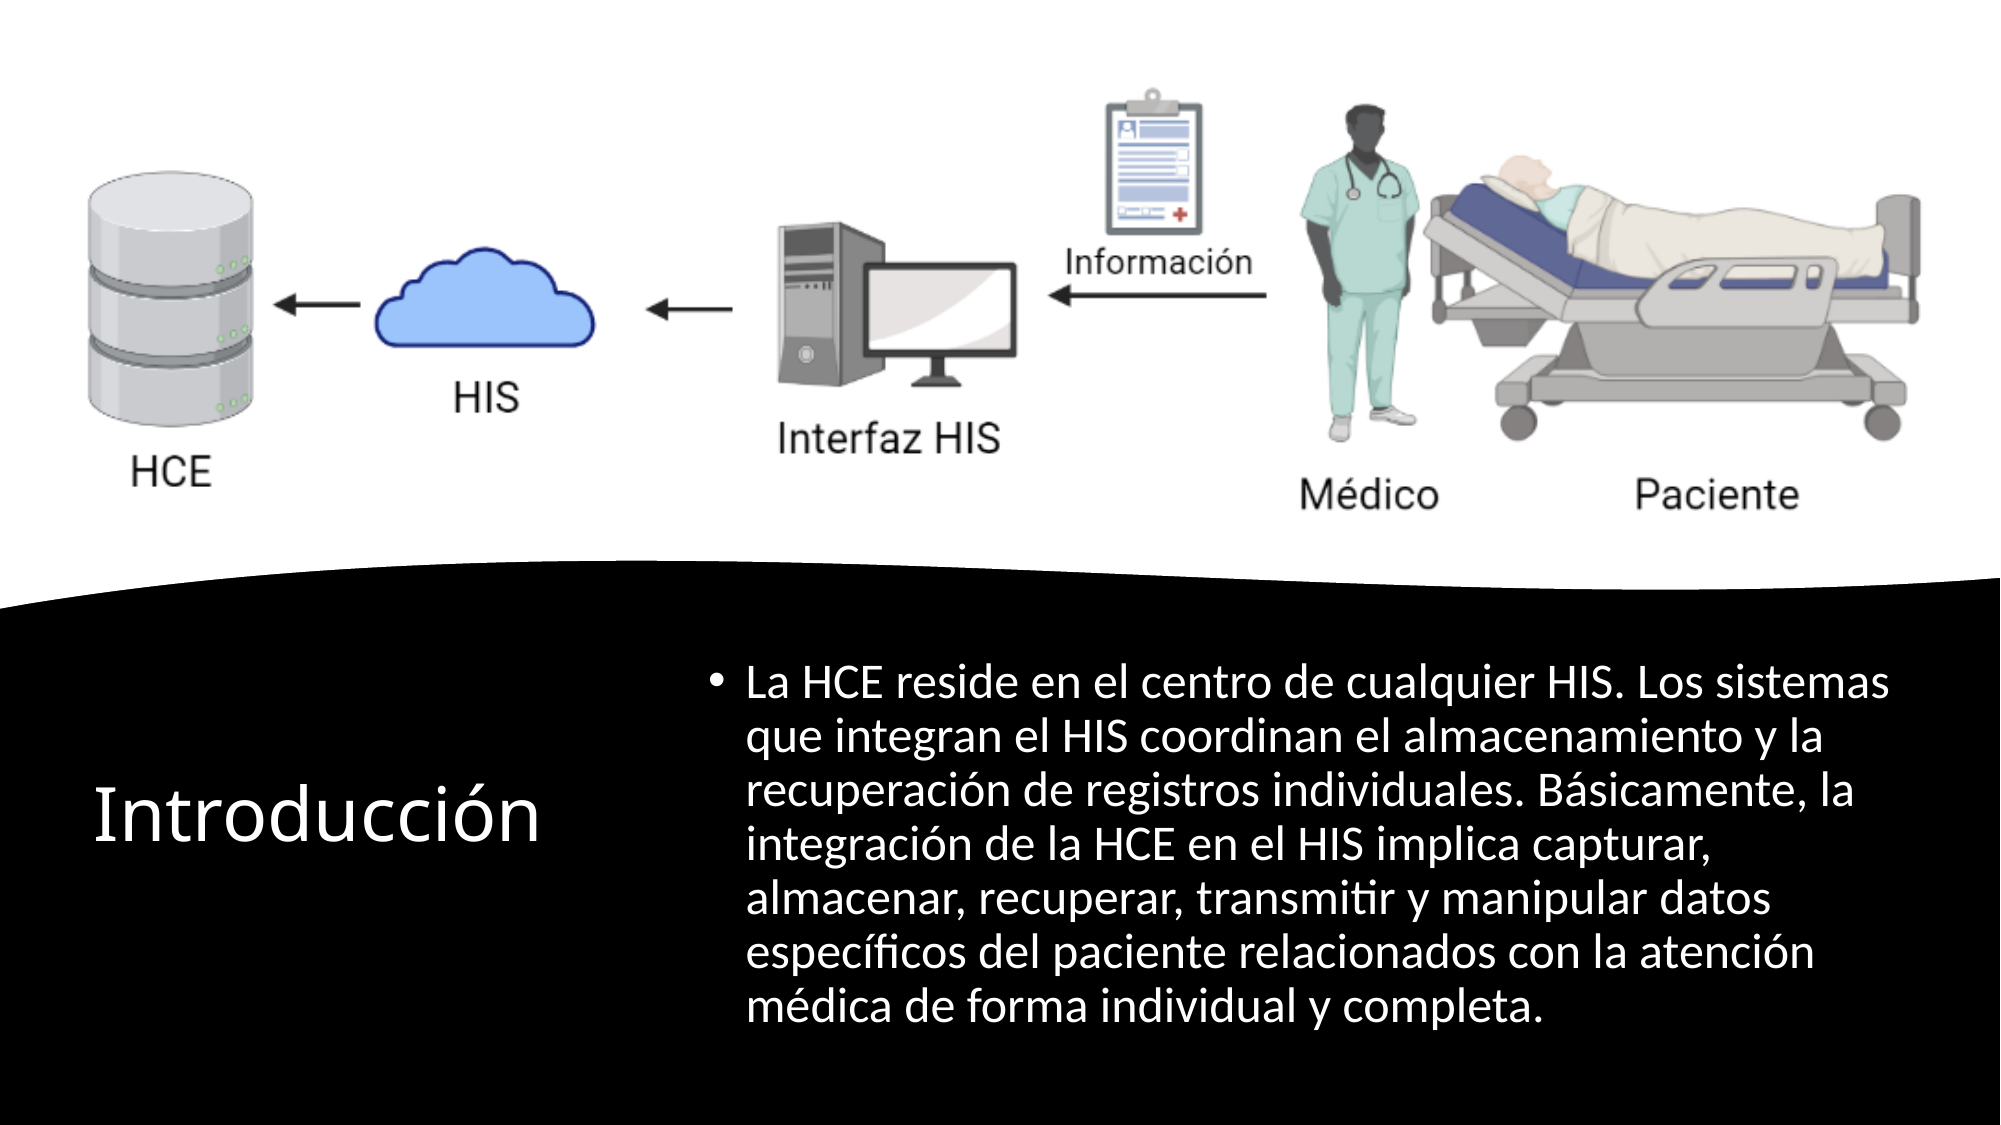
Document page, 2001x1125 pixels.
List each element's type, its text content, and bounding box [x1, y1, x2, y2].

list La HCE reside en el centro de cualquier HIS. Los sistemas que integran el HIS coordinan el almacenamiento y la recuperación de registros individuales. Básicamente, la integración de la HCE en el HIS implica capturar, almacenar, recuperar, transmitir y manipular datos específicos del paciente relacionados con la atención médica de forma individual y completa. [693, 642, 1922, 1046]
text_box [0, 0, 2000, 609]
title Introducción [78, 615, 619, 1018]
